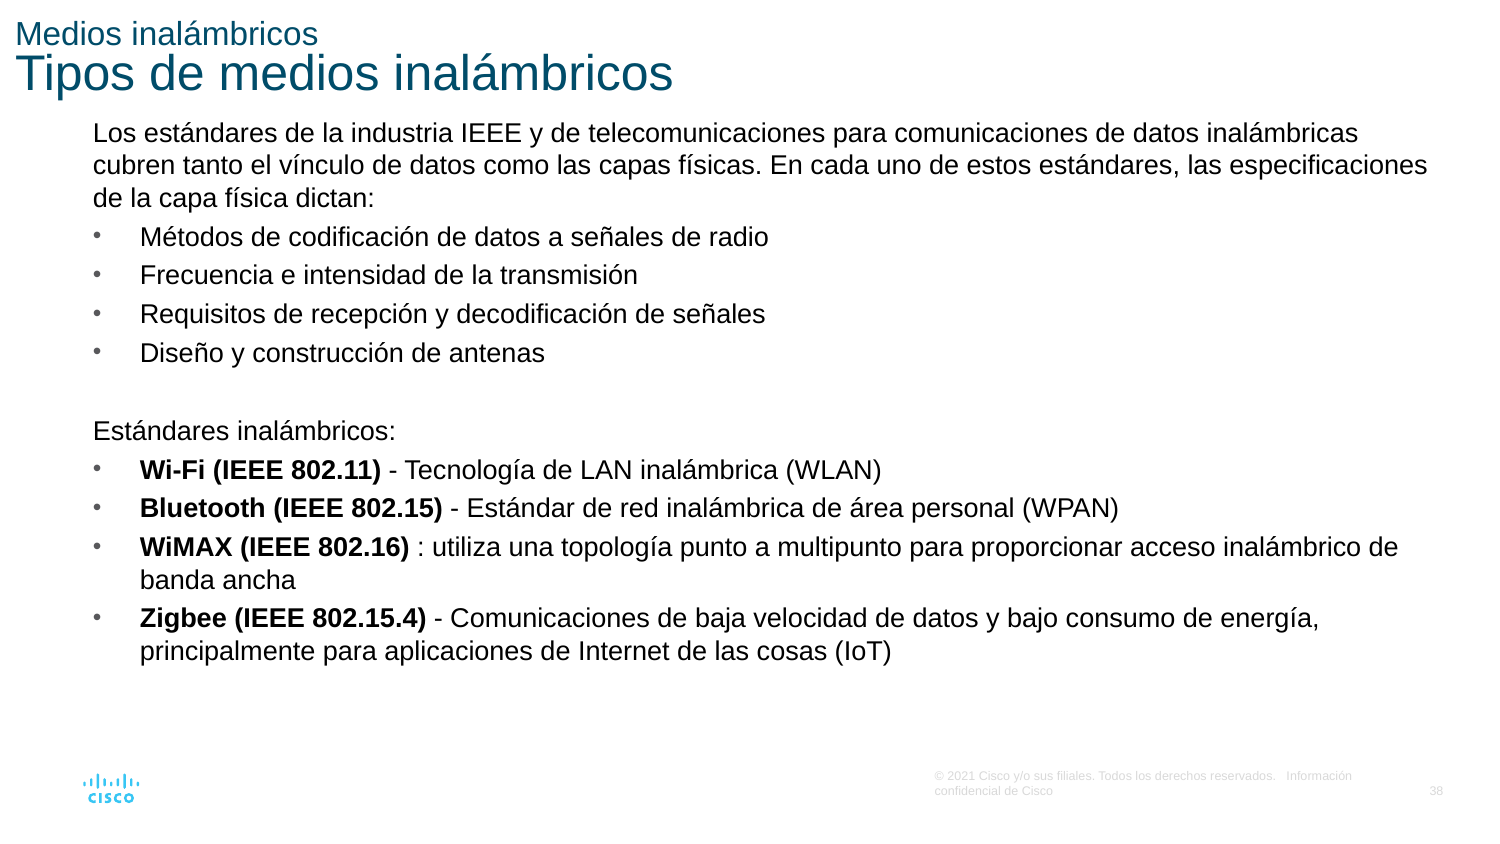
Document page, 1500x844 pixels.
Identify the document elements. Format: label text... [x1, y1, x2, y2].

list Los estándares de la industria IEEE y de telecomunicaciones para comunicaciones de datos inalámbricas cubren tanto el vínculo de datos como las capas físicas. En cada uno de estos estándares, las especificaciones de la capa física dictan: Métodos de codificación de datos a señales de radio Frecuencia e intensidad de la transmisión Requisitos de recepción y decodificación de señales Diseño y construcción de antenas Estándares inalámbricos: Wi-Fi (IEEE 802.11) - Tecnología de LAN inalámbrica (WLAN) Bluetooth (IEEE 802.15) - Estándar de red inalámbrica de área personal (WPAN) WiMAX (IEEE 802.16) : utiliza una topología punto a multipunto para proporcionar acceso inalámbrico de banda ancha Zigbee (IEEE 802.15.4) - Comunicaciones de baja velocidad de datos y bajo consumo de energía, principalmente para aplicaciones de Internet de las cosas (IoT) [77, 107, 1460, 780]
title Medios inalámbricos Tipos de medios inalámbricos [0, 0, 1369, 121]
